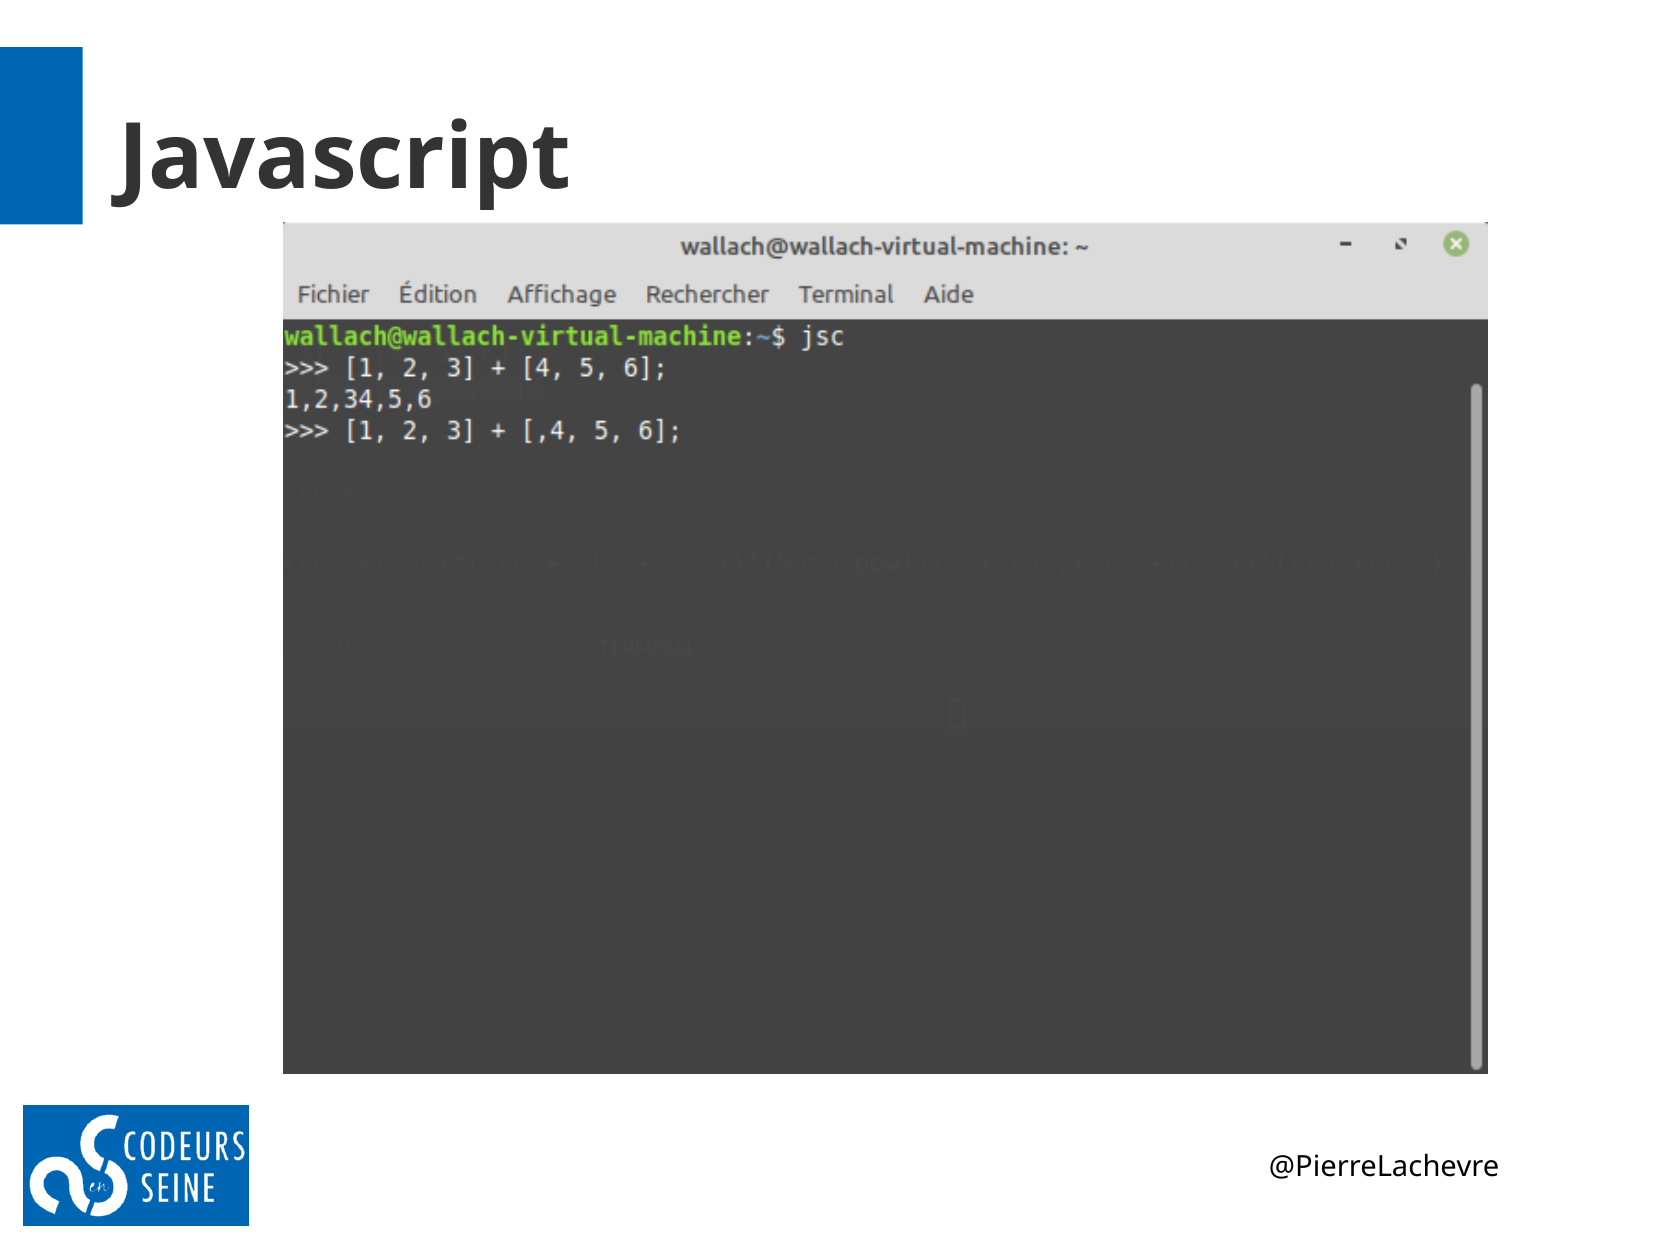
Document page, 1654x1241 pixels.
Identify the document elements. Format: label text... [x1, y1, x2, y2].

title Javascript [118, 49, 1571, 257]
picture [23, 1105, 249, 1226]
picture [283, 222, 1488, 1074]
